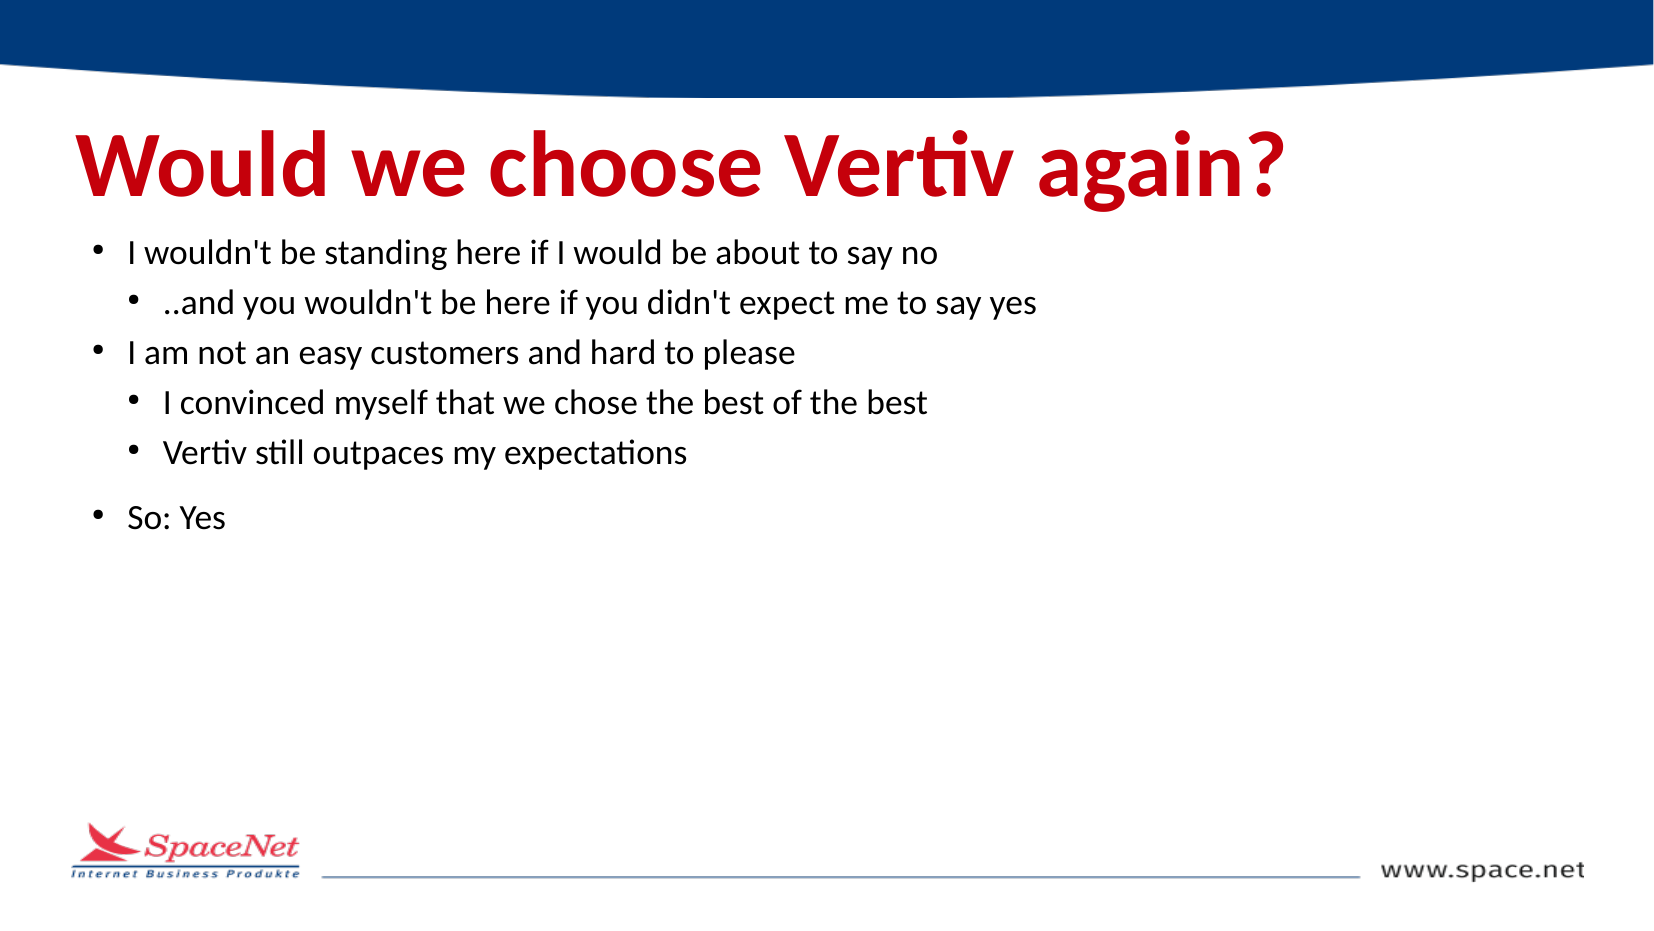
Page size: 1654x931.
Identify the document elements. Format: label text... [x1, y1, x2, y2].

text_box I wouldn't be standing here if I would be about to say no ..and you wouldn't be here if you didn't expect me to say yes I am not an easy customers and hard to please I convinced myself that we chose the best of the best Vertiv still outpaces my expectations So: Yes [77, 223, 1576, 545]
text_box Would we choose Vertiv again? [60, 95, 1576, 223]
